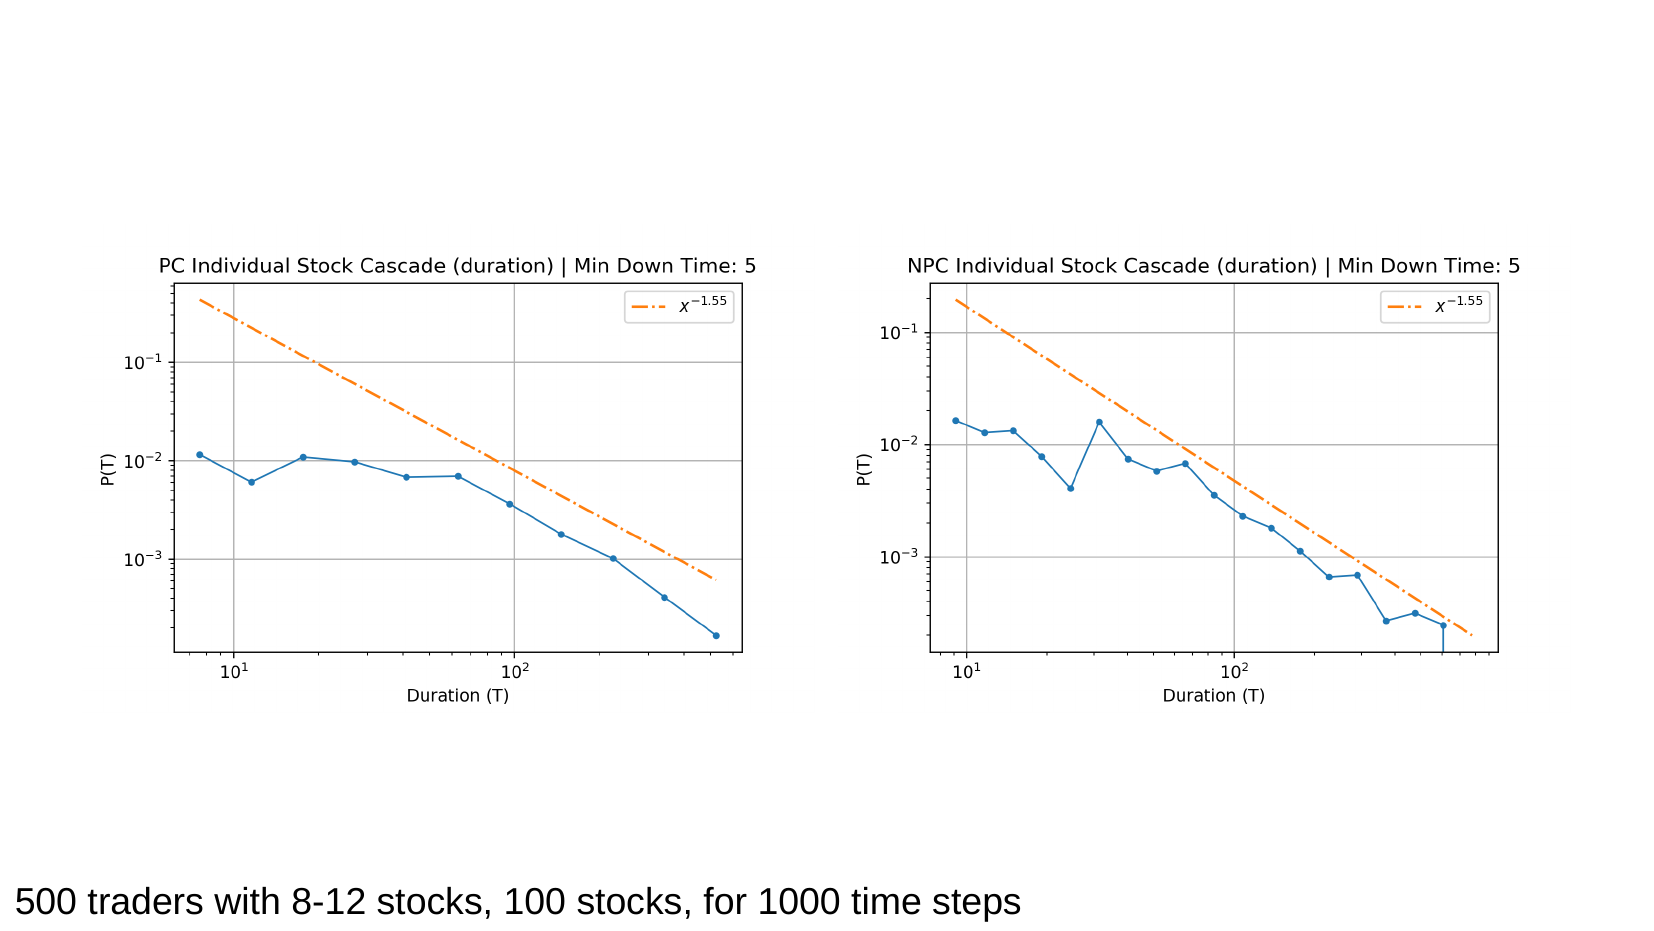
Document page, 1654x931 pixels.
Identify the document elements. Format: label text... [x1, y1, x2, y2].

picture [838, 224, 1571, 713]
picture [82, 224, 815, 713]
text_box 500 traders with 8-12 stocks, 100 stocks, for 1000 time steps [0, 873, 1038, 931]
